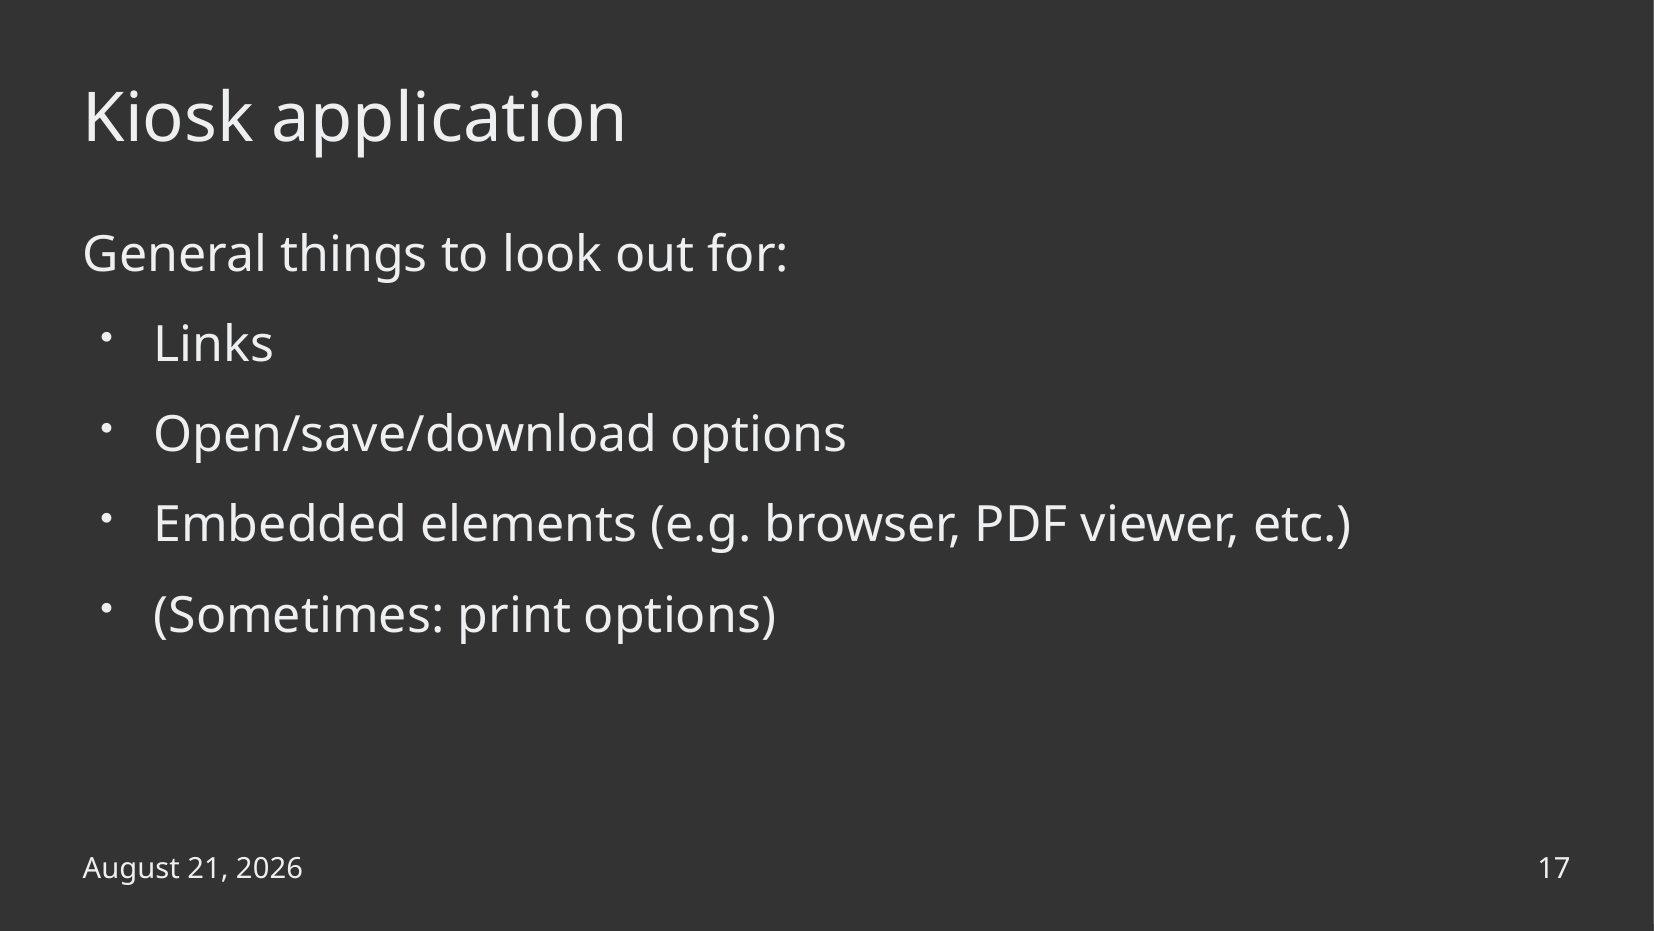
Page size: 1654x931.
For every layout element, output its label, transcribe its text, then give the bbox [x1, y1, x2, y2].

title Kiosk application [82, 36, 1571, 193]
list General things to look out for: Links Open/save/download options Embedded elements (e.g. browser, PDF viewer, etc.) (Sometimes: print options) [82, 217, 1571, 808]
